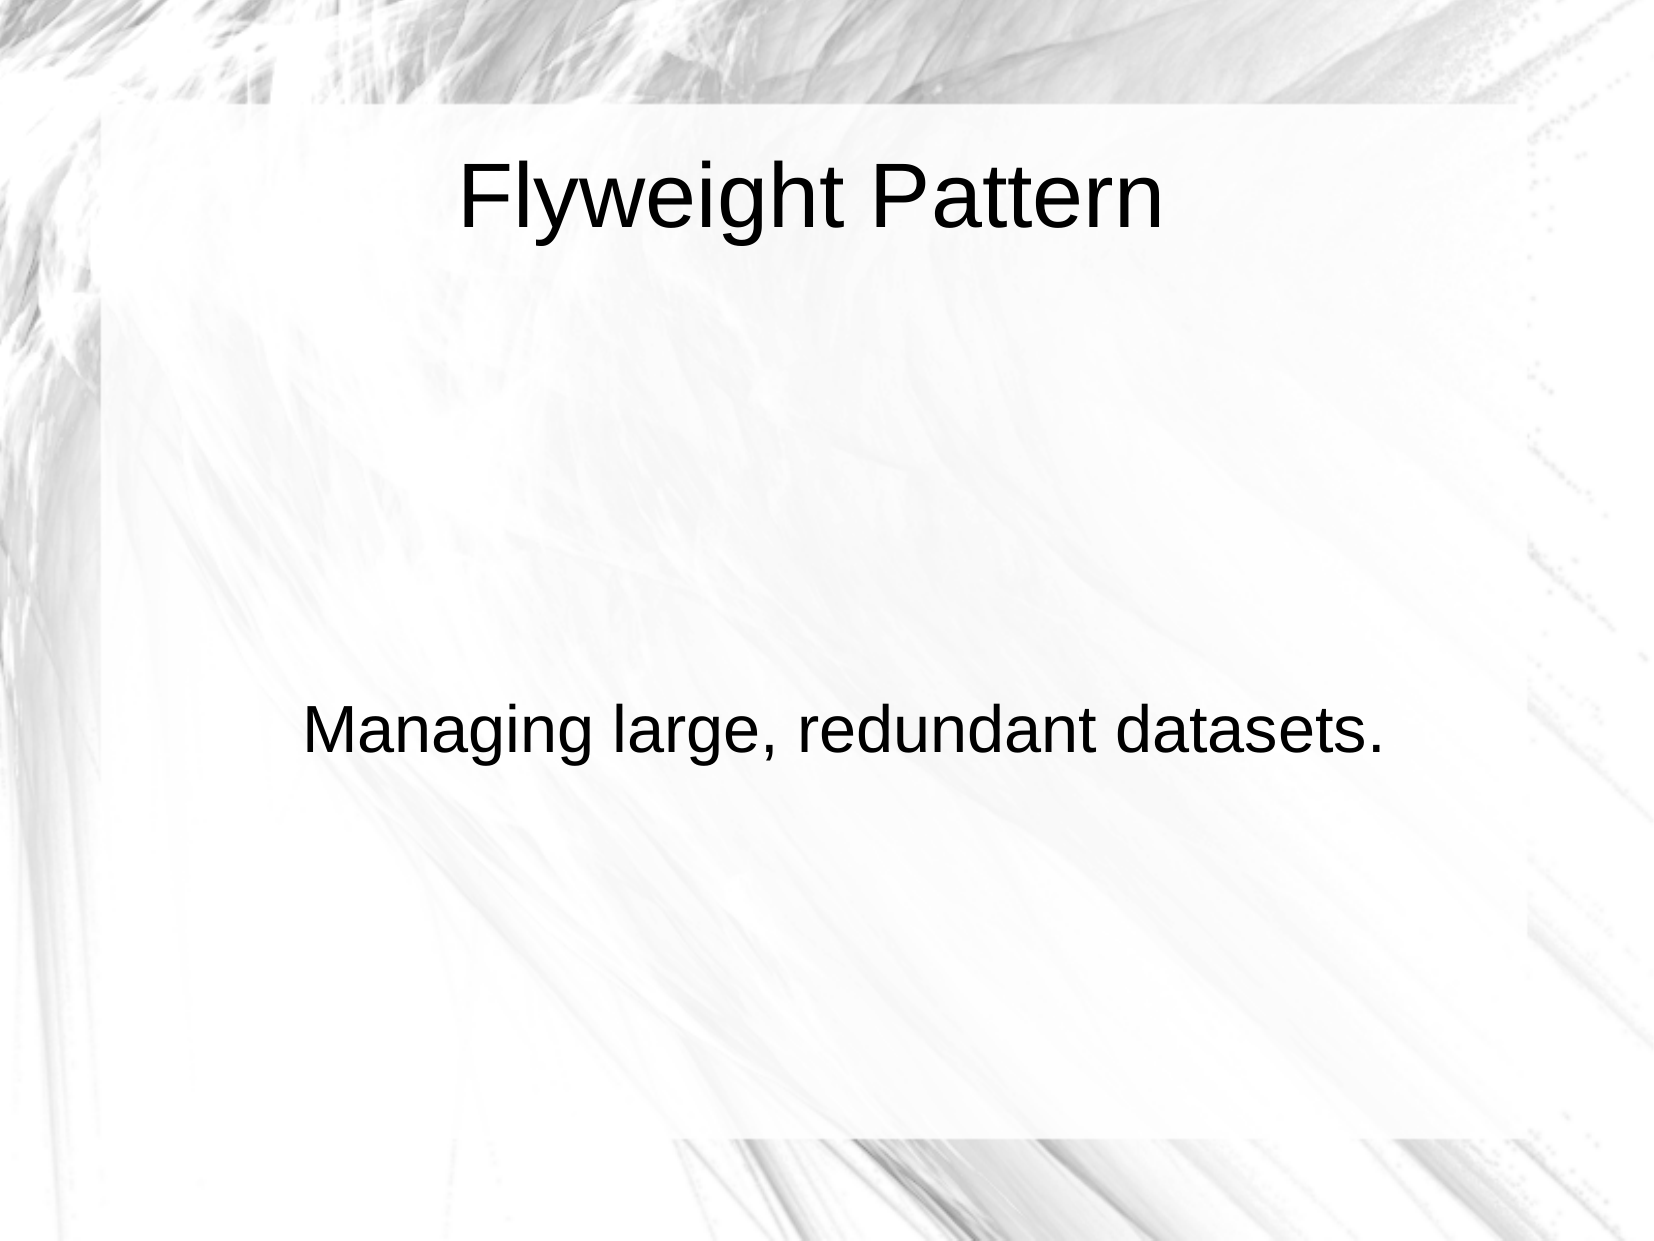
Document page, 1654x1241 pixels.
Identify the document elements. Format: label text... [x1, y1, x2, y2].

picture [0, 0, 1654, 1241]
title Flyweight Pattern [118, 112, 1506, 281]
subtitle Managing large, redundant datasets. [118, 327, 1571, 1131]
